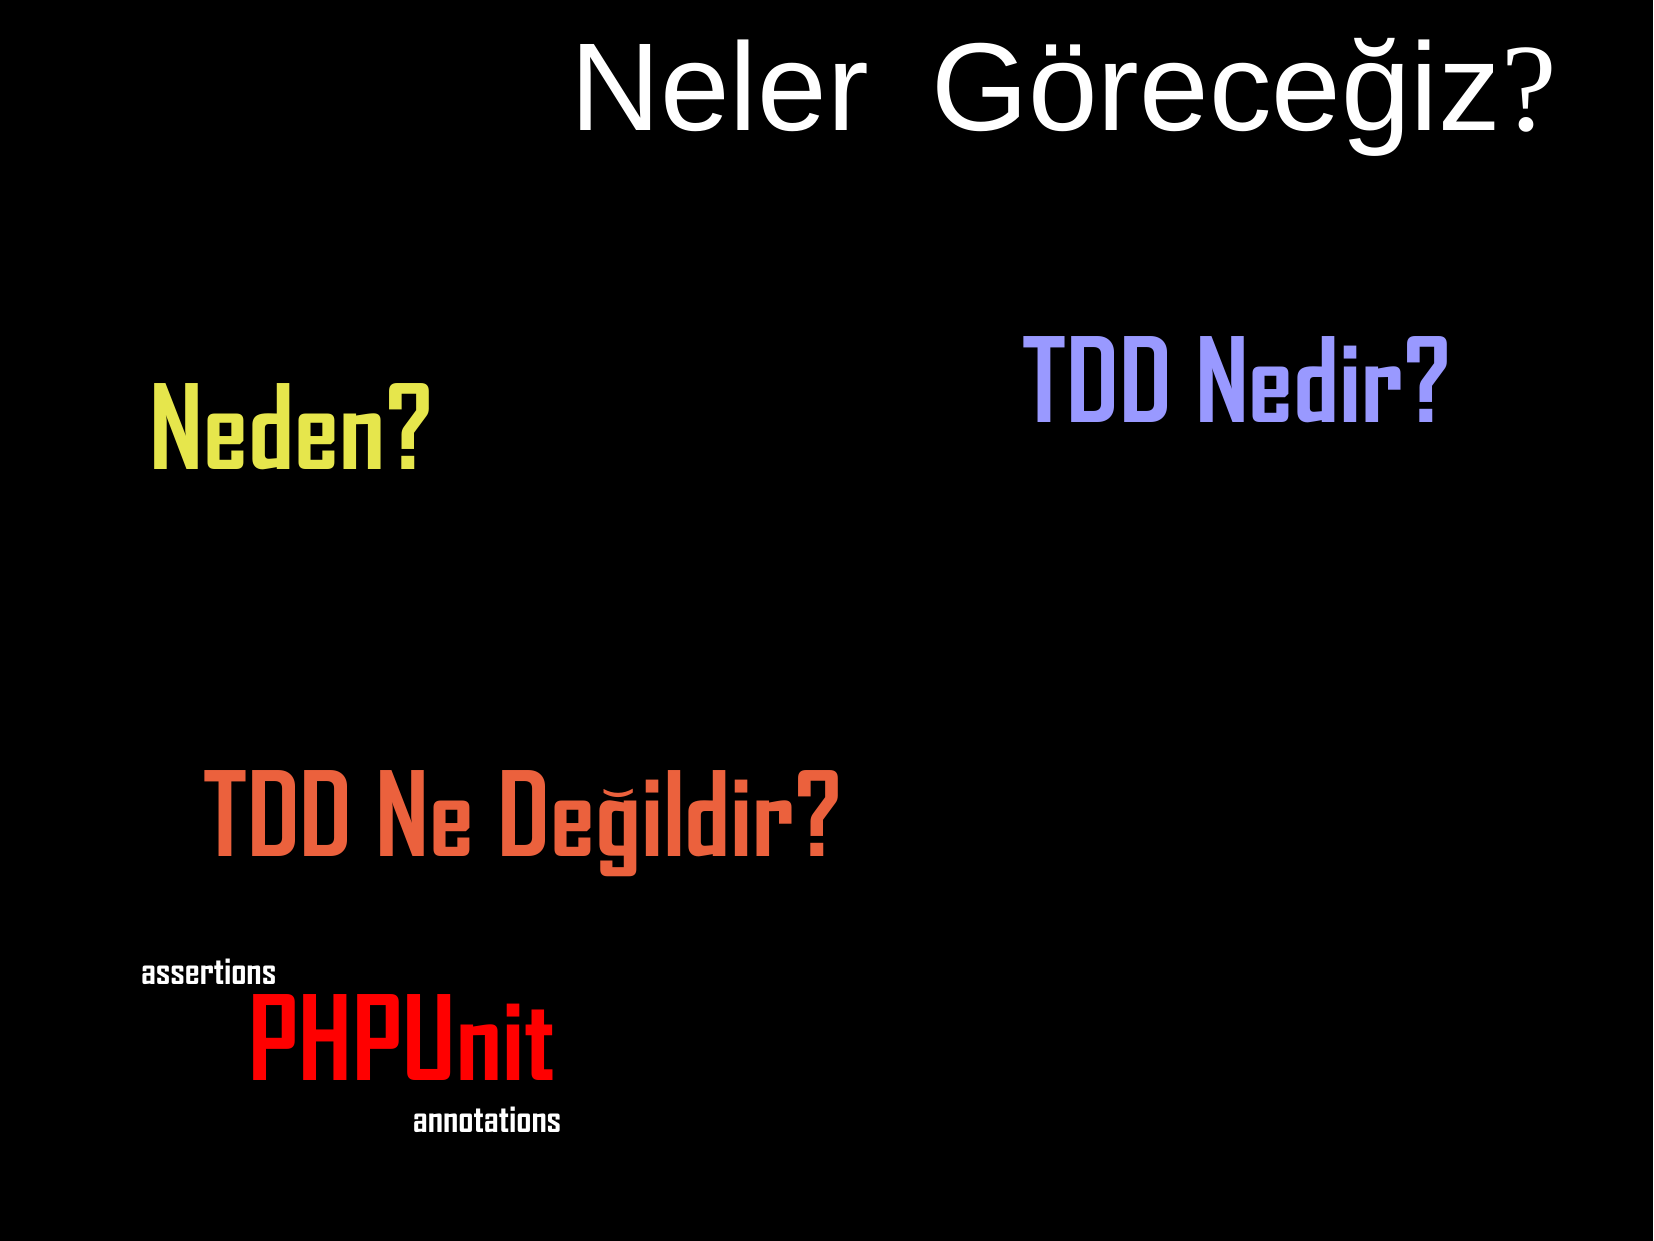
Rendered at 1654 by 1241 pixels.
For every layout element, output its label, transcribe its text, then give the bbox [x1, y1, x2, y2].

text_box annotations [398, 1087, 577, 1148]
text_box PHPUnit [233, 960, 571, 1111]
text_box Neden? [135, 349, 448, 500]
text_box TDD Nedir? [1007, 302, 1467, 453]
text_box assertions [126, 939, 293, 1000]
text_box TDD Ne Değildir? [188, 736, 858, 887]
text_box Neler Göreceğiz? [555, 36, 1098, 201]
